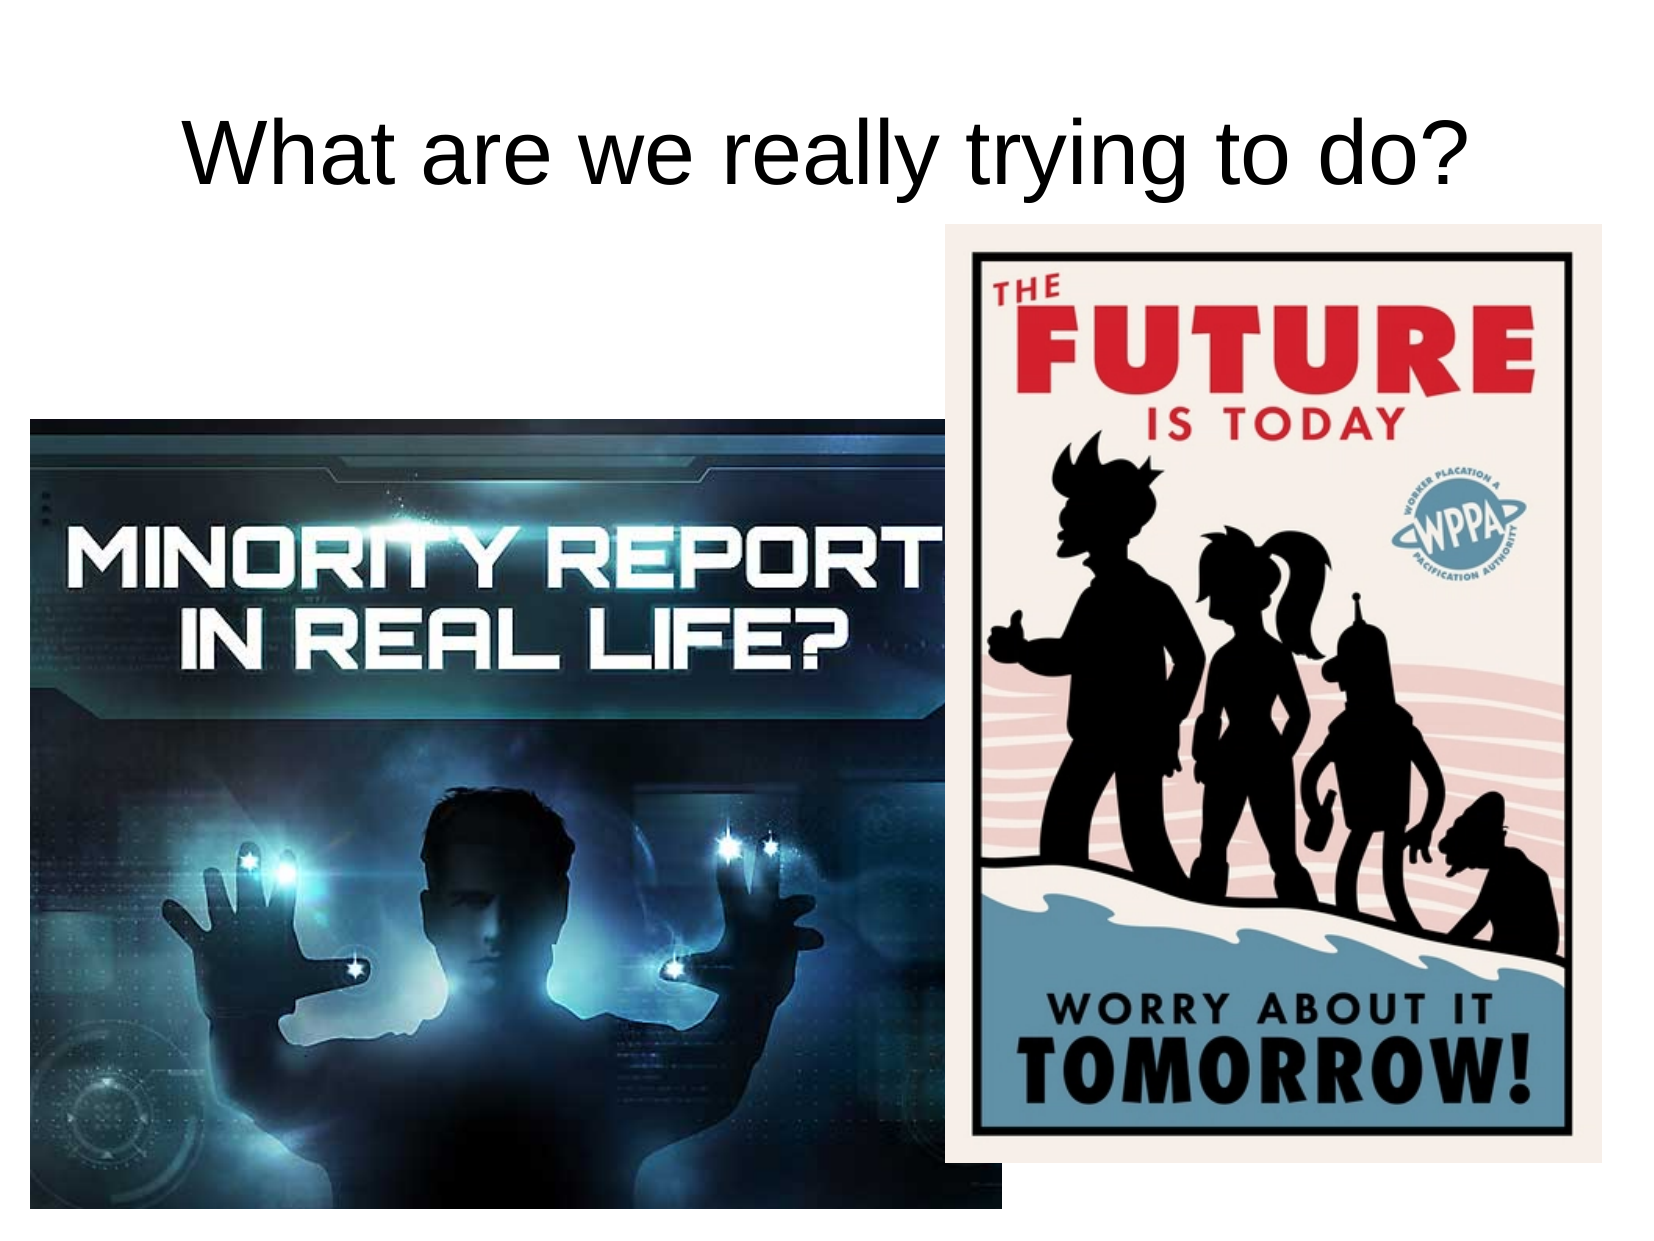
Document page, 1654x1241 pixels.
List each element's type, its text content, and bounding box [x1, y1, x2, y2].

picture [30, 224, 1602, 1209]
title What are we really trying to do? [82, 49, 1571, 257]
